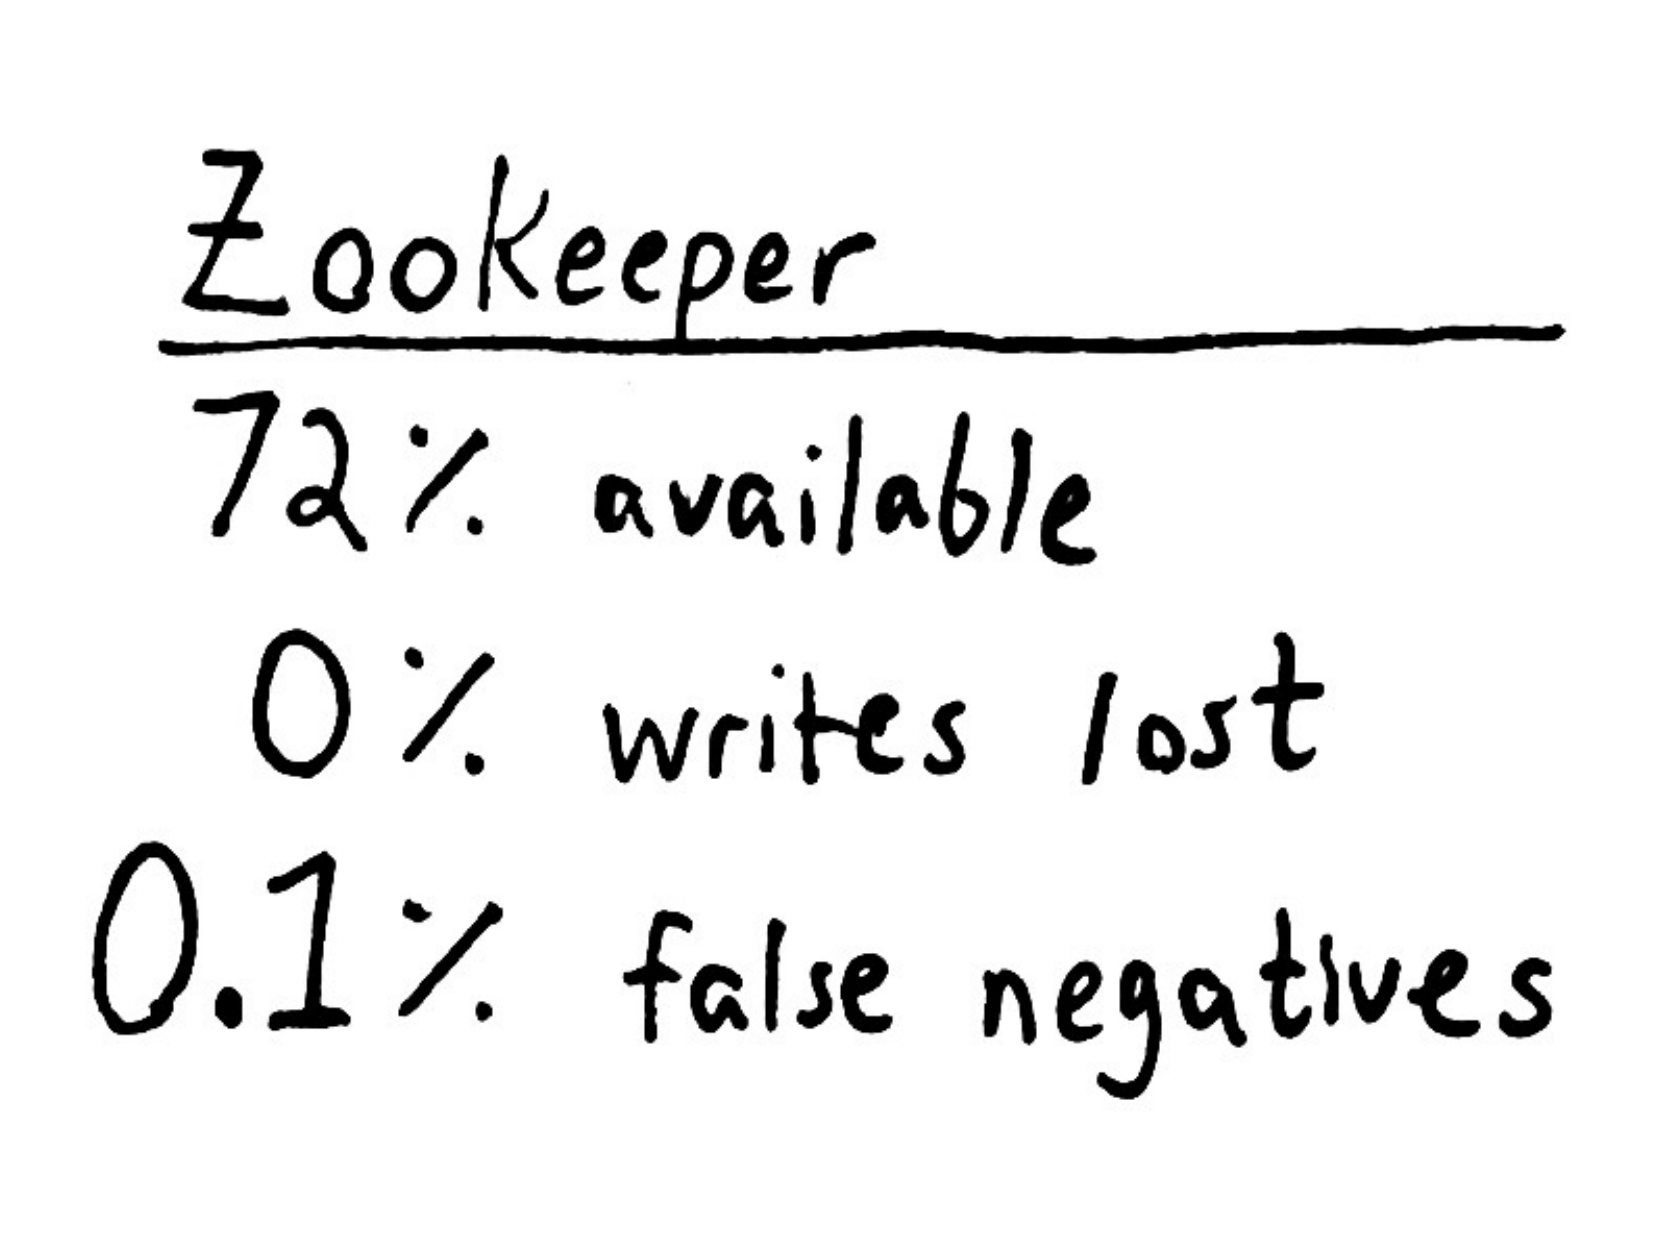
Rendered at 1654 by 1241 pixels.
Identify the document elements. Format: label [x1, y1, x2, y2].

picture [3, 62, 1654, 1126]
